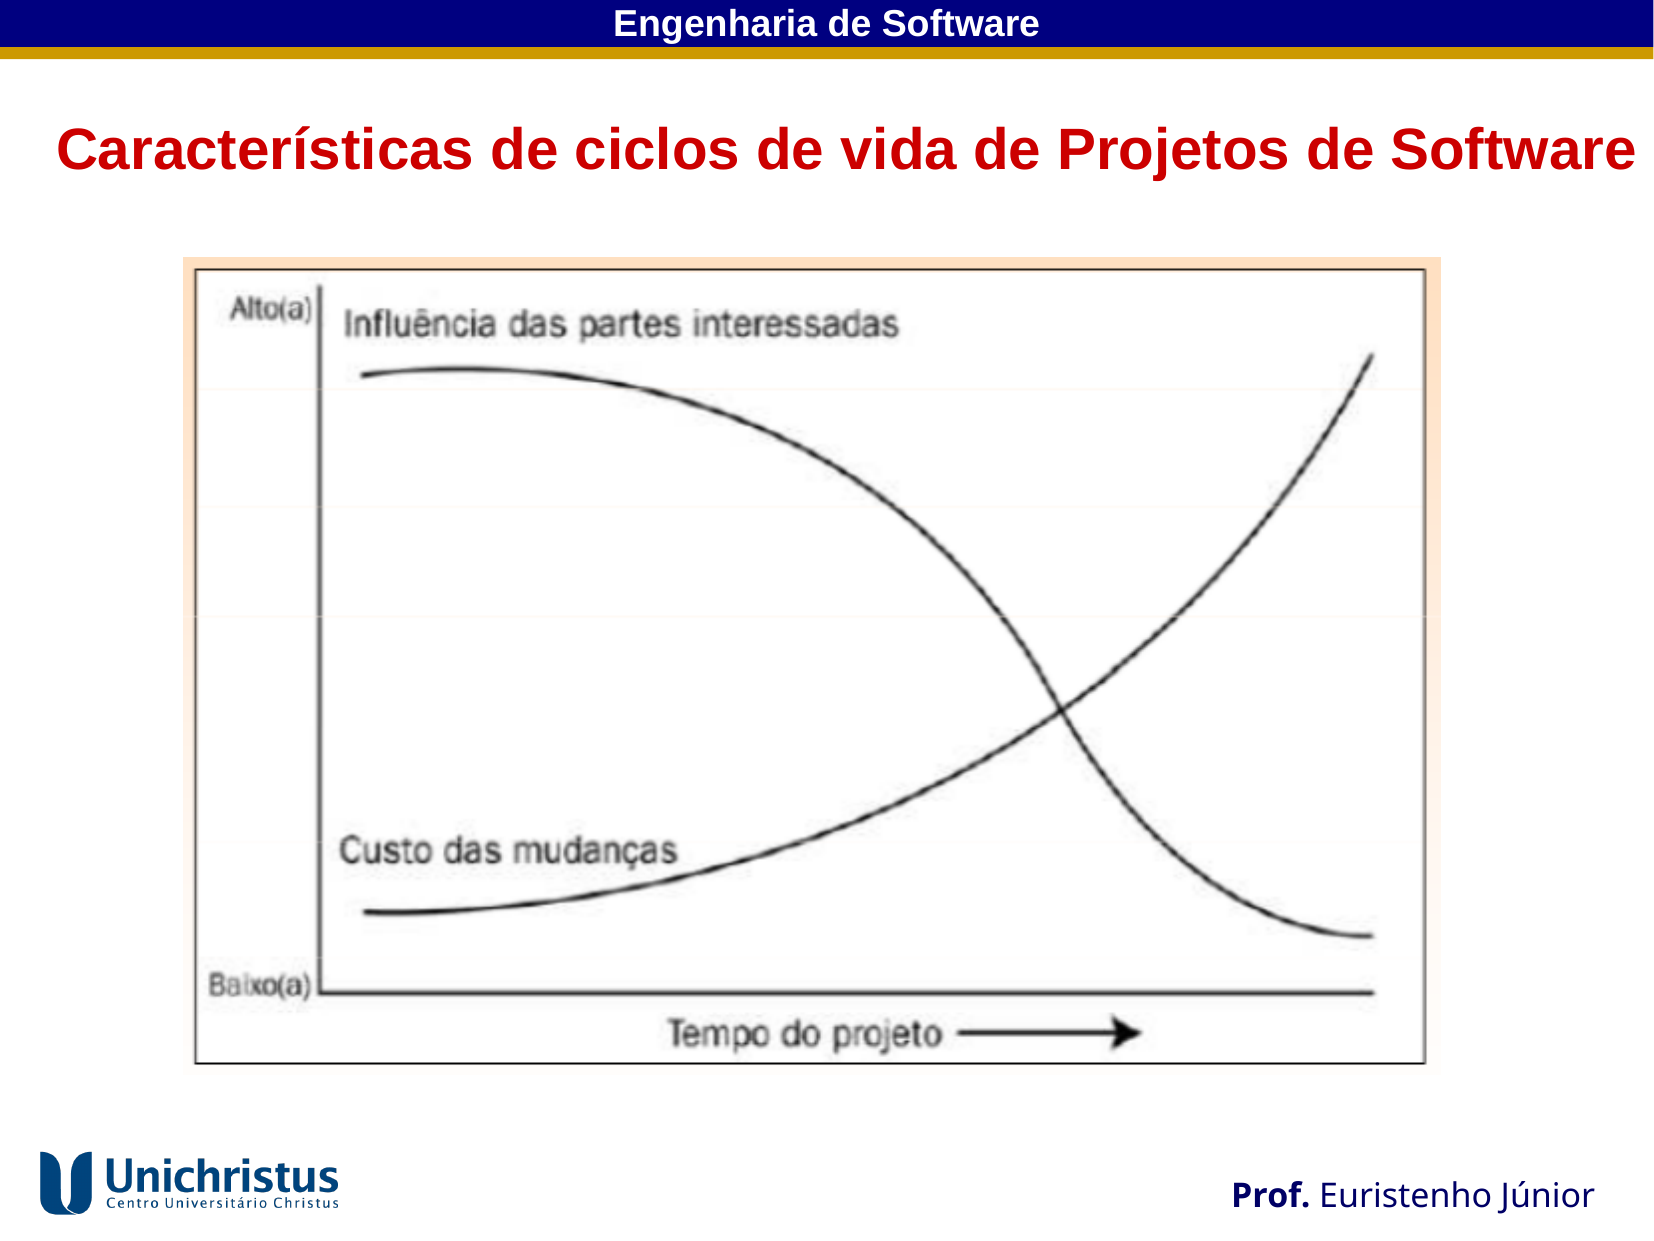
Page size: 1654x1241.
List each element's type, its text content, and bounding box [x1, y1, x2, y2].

text_box Prof. Euristenho Júnior [1216, 1163, 1654, 1224]
picture [35, 1148, 343, 1217]
text_box [0, 47, 1654, 60]
text_box Engenharia de Software [0, 0, 1654, 47]
picture [183, 257, 1441, 1075]
text_box Características de ciclos de vida de Projetos de Software [41, 109, 1654, 254]
